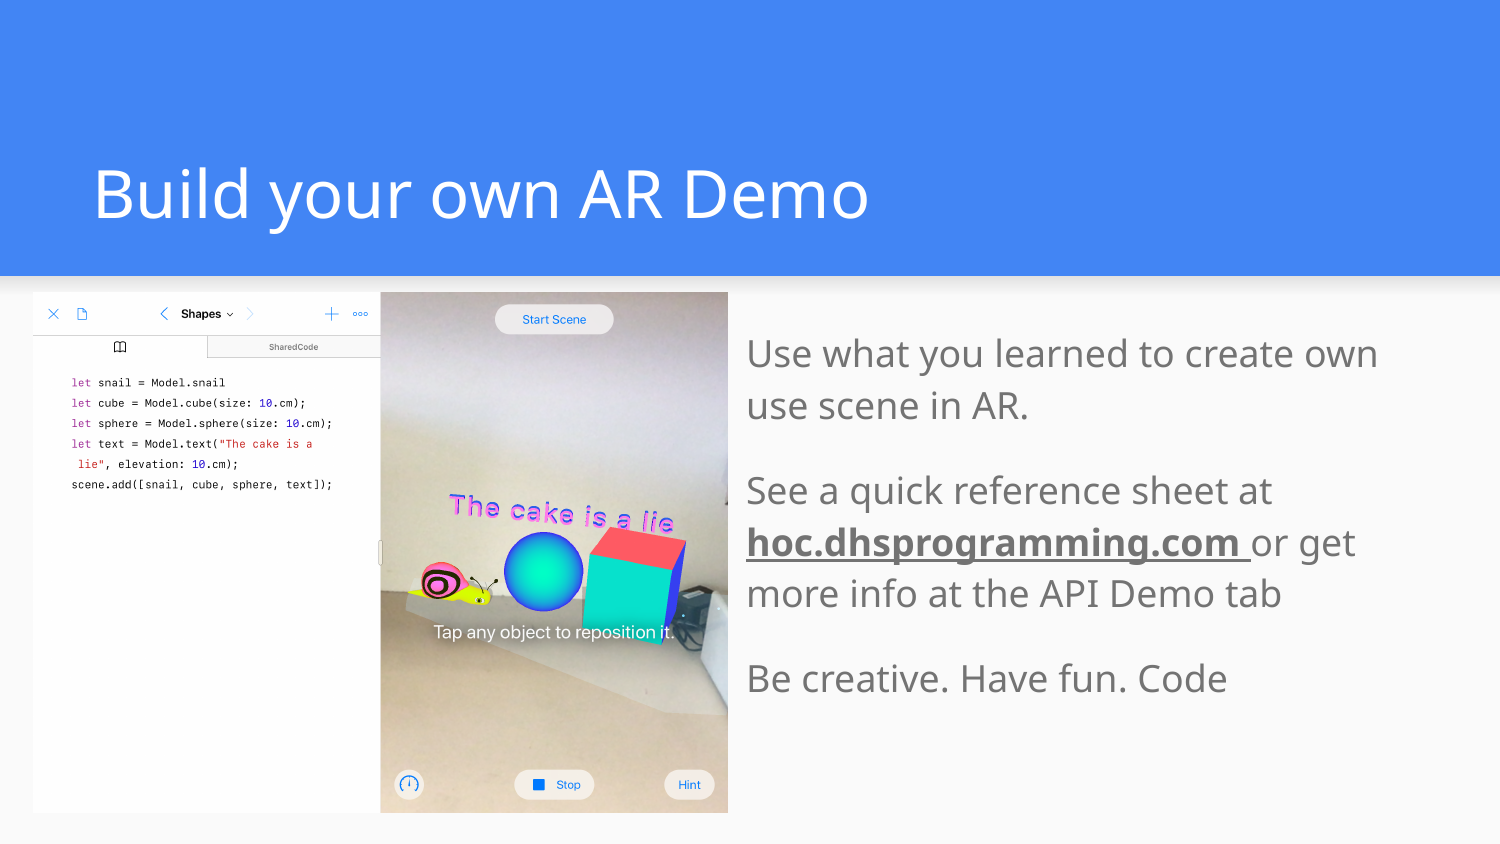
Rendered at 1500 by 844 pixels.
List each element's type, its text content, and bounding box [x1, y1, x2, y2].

picture [33, 292, 728, 813]
title Build your own AR Demo [77, 121, 1427, 248]
list Use what you learned to create own use scene in AR. See a quick reference sheet at hoc.dhsprogramming.com or get more info at the API Demo tab Be creative. Have fun. Code [730, 308, 1414, 754]
